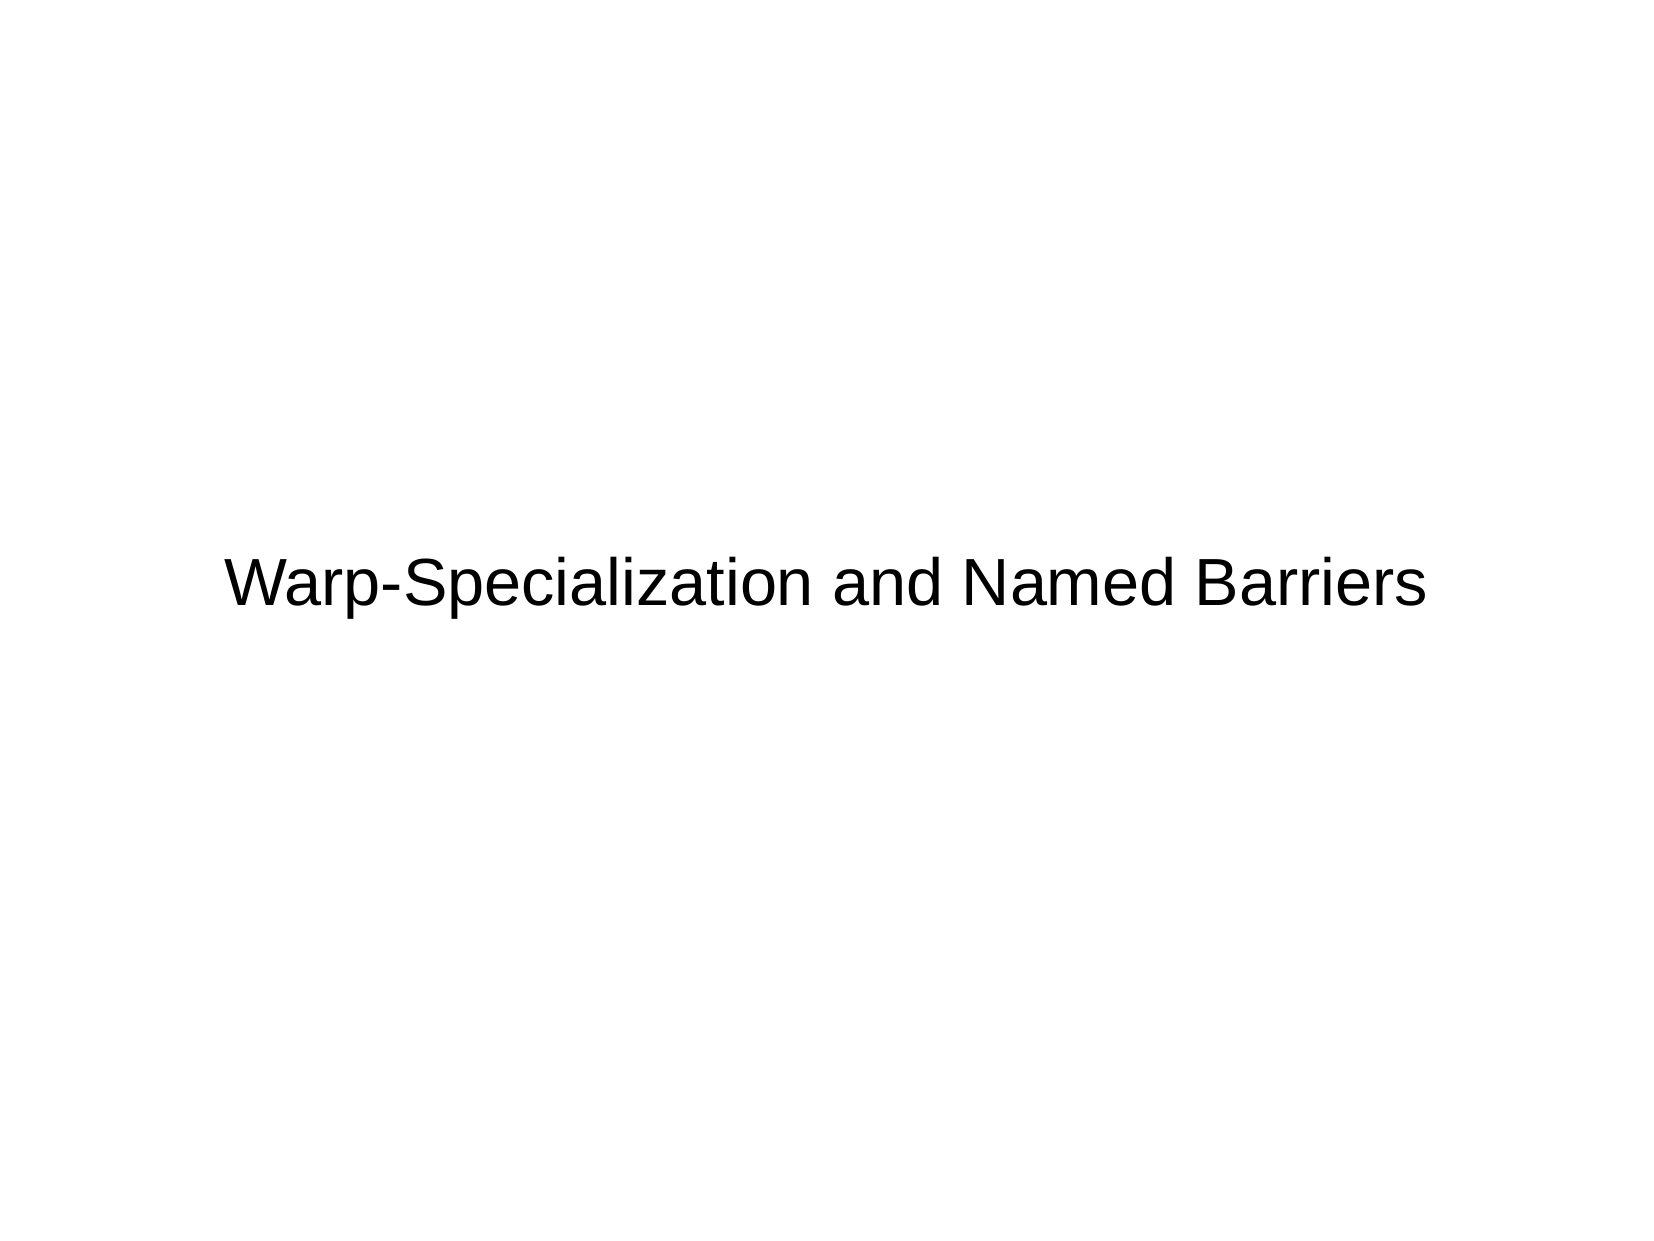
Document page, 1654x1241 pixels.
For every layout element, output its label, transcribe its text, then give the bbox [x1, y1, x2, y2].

subtitle Warp-Specialization and Named Barriers [82, 49, 1571, 1109]
